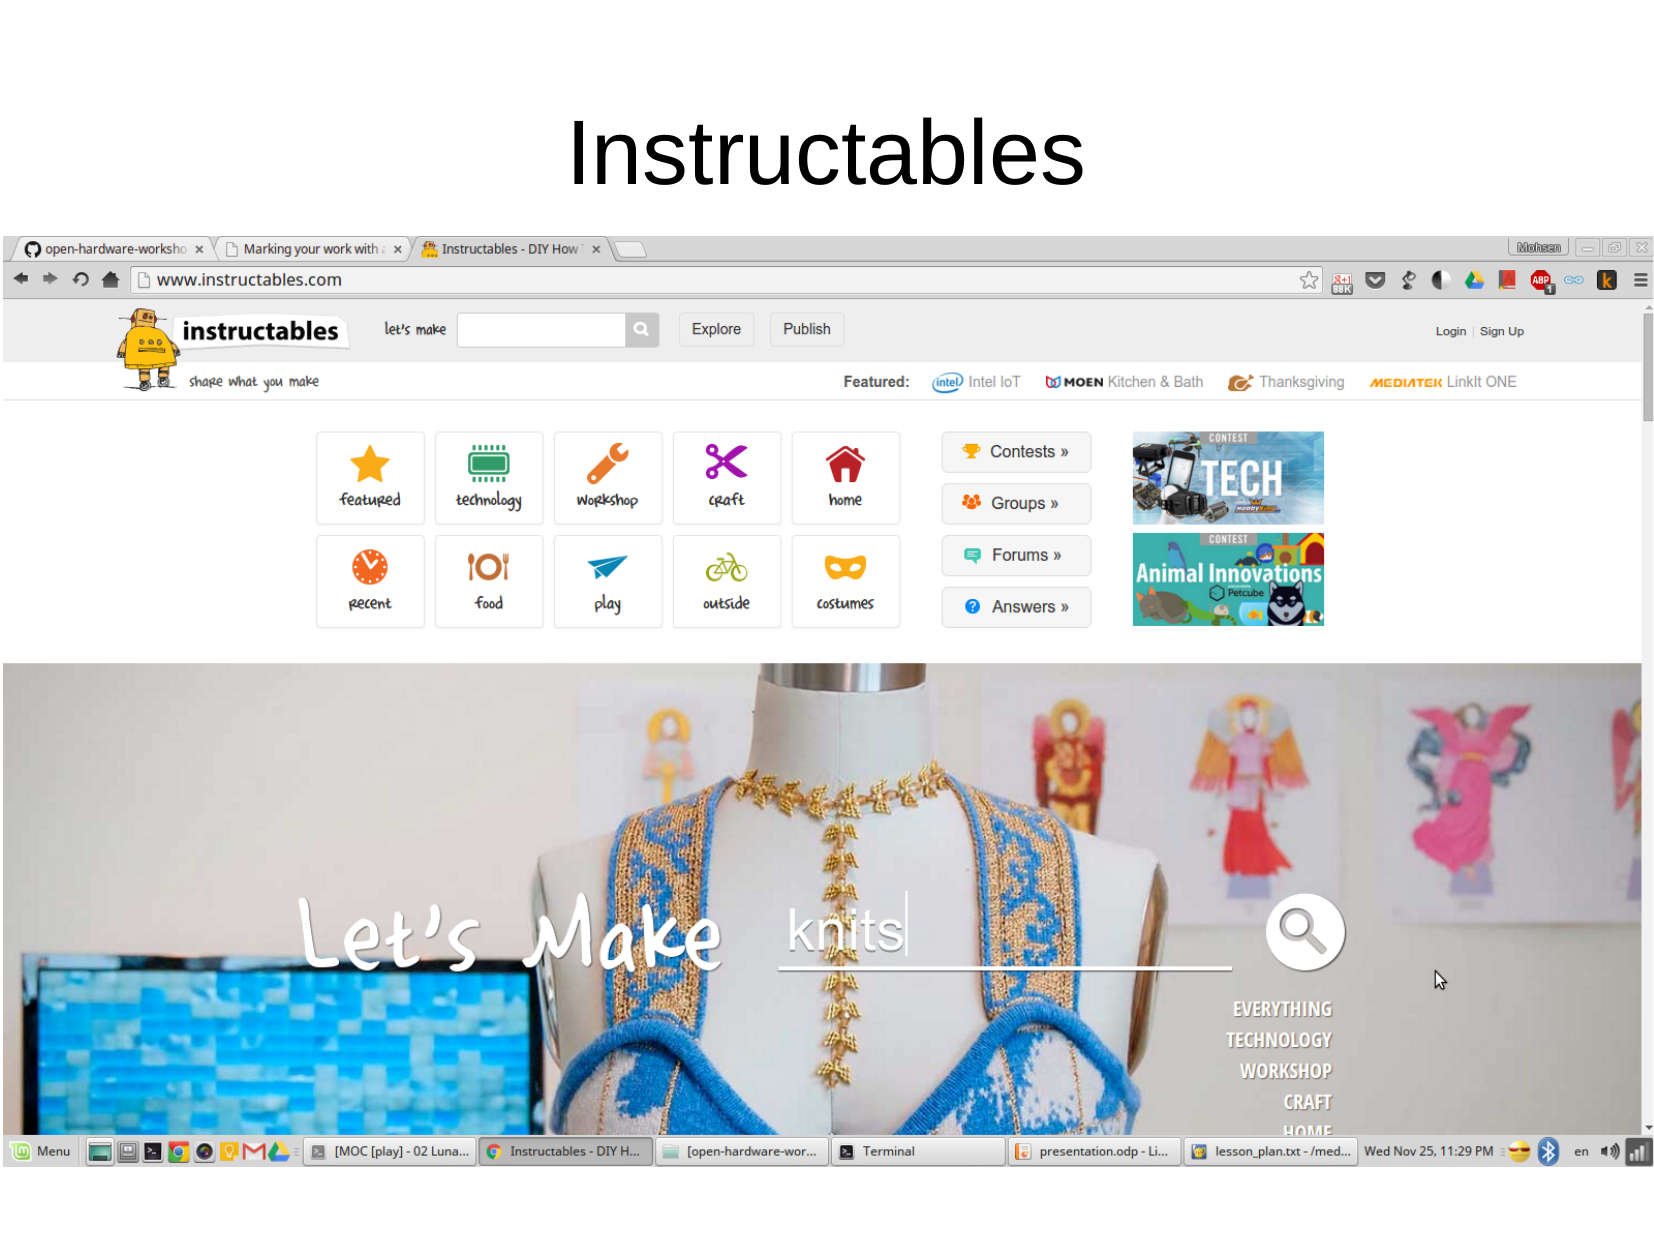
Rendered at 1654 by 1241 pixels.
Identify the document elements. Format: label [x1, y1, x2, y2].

text_box [82, 49, 1571, 236]
picture [3, 236, 1654, 1168]
